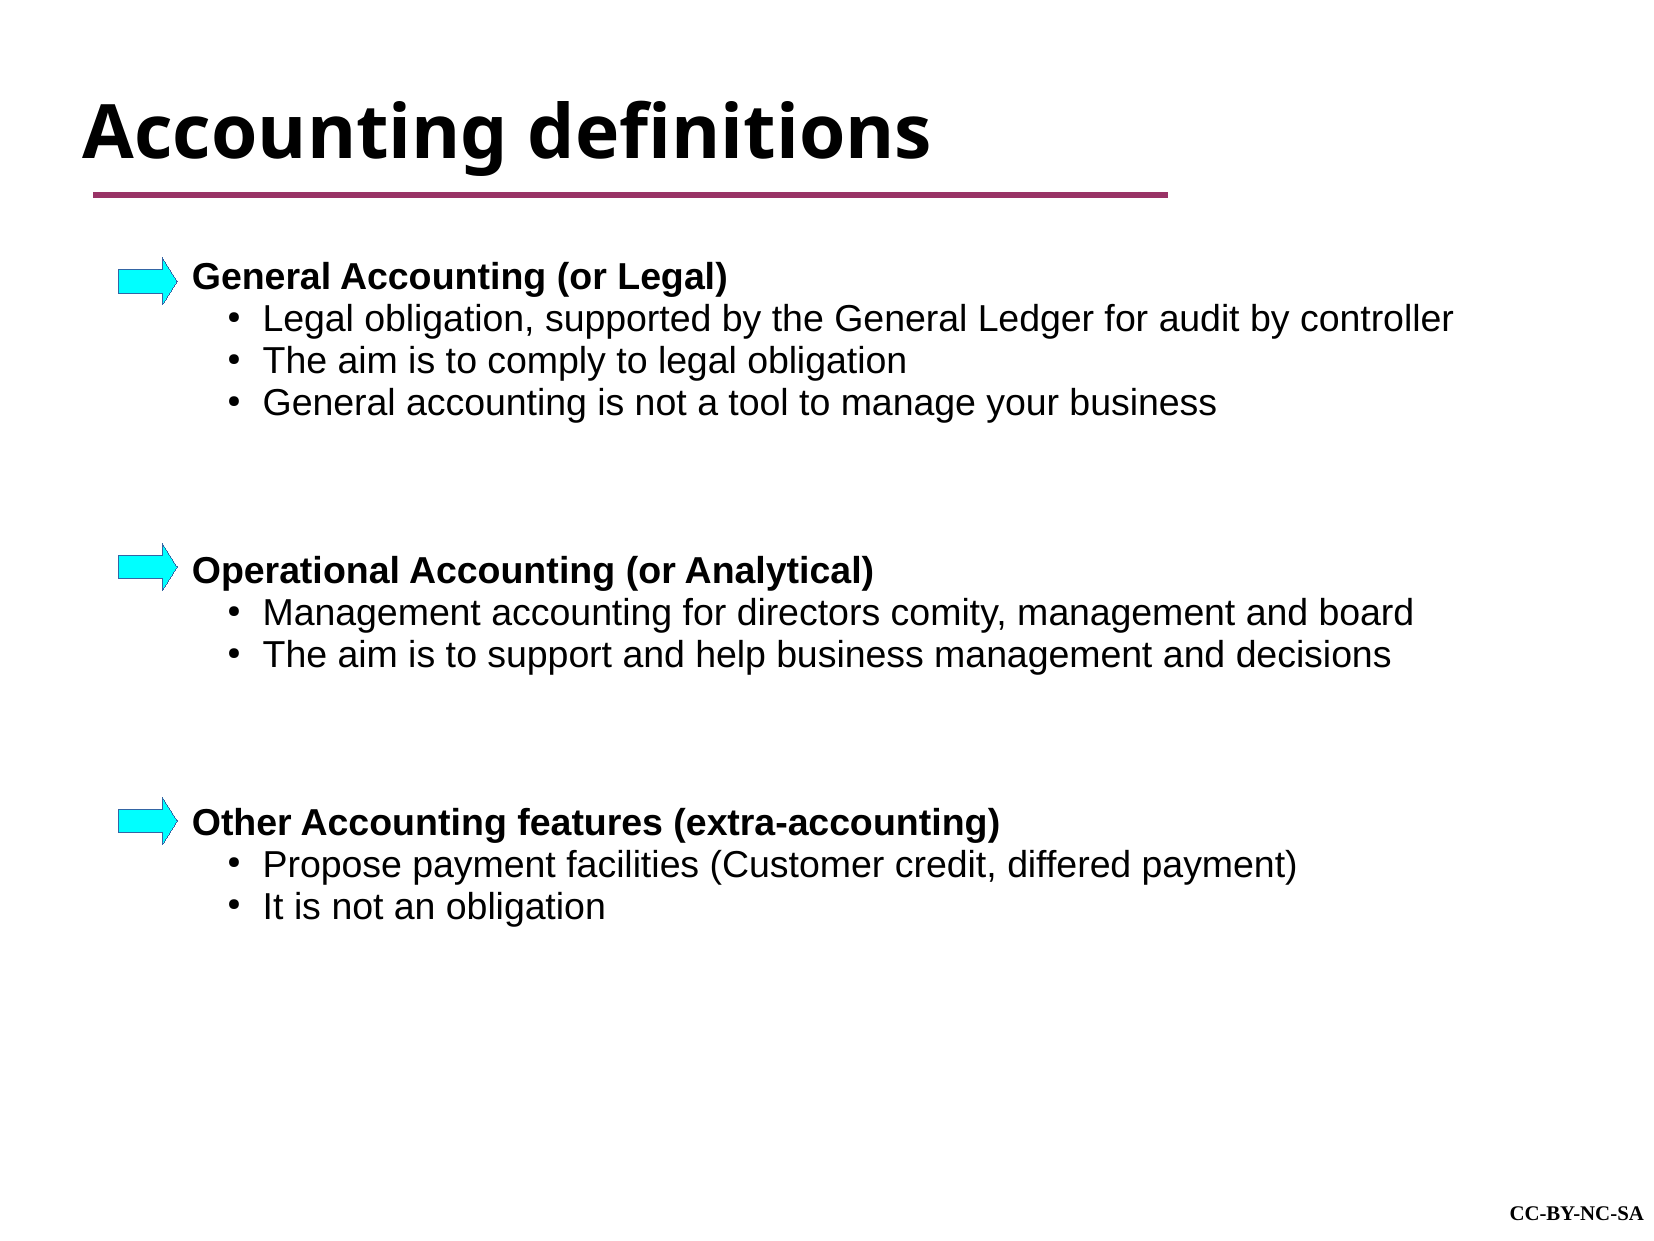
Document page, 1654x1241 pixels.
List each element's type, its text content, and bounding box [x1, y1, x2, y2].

text_box [118, 543, 178, 591]
text_box General Accounting (or Legal) Legal obligation, supported by the General Ledger for audit by controller The aim is to comply to legal obligation General accounting is not a tool to manage your business Operational Accounting (or Analytical) Management accounting for directors comity, management and board The aim is to support and help business management and decisions Other Accounting features (extra-accounting) Propose payment facilities (Customer credit, differed payment) It is not an obligation [177, 248, 1583, 935]
title Accounting definitions [82, 59, 1028, 201]
text_box [118, 257, 177, 305]
text_box [118, 797, 178, 845]
